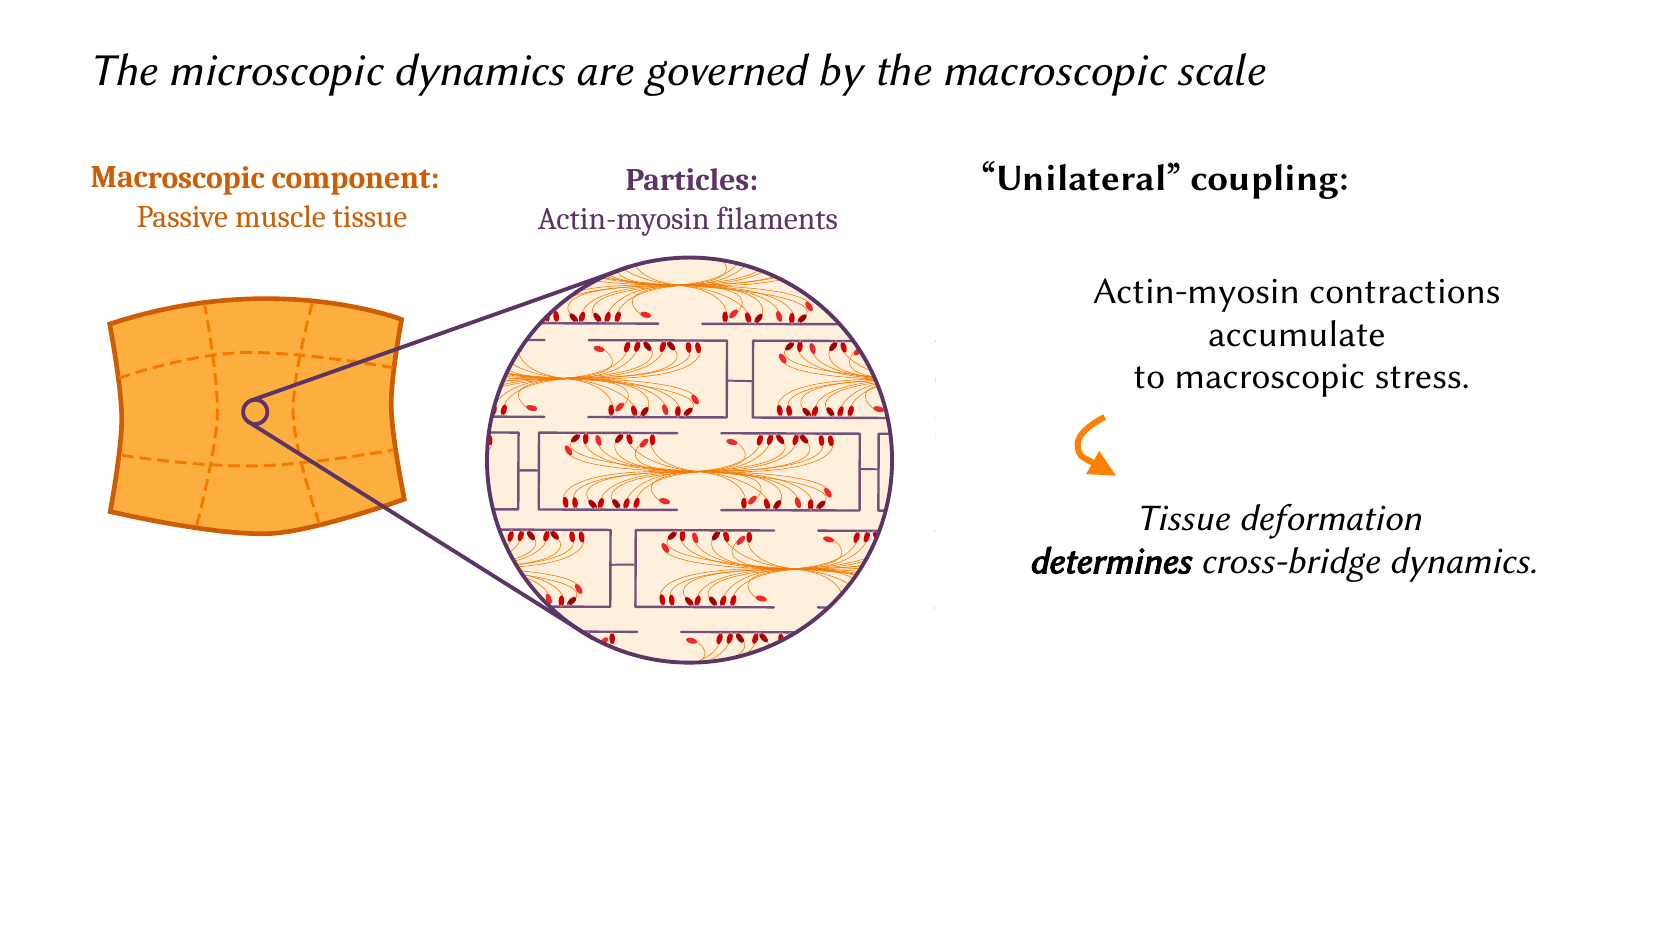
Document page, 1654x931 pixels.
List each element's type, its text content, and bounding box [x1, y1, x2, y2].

picture [51, 112, 937, 739]
text_box Tissue deformation determines cross-bridge dynamics. [1014, 489, 1581, 590]
text_box The microscopic dynamics are governed by the macroscopic scale [74, 37, 1426, 105]
text_box Actin-myosin contractions accumulate to macroscopic stress. [1065, 262, 1538, 449]
text_box “Unilateral” coupling: [967, 149, 1647, 208]
